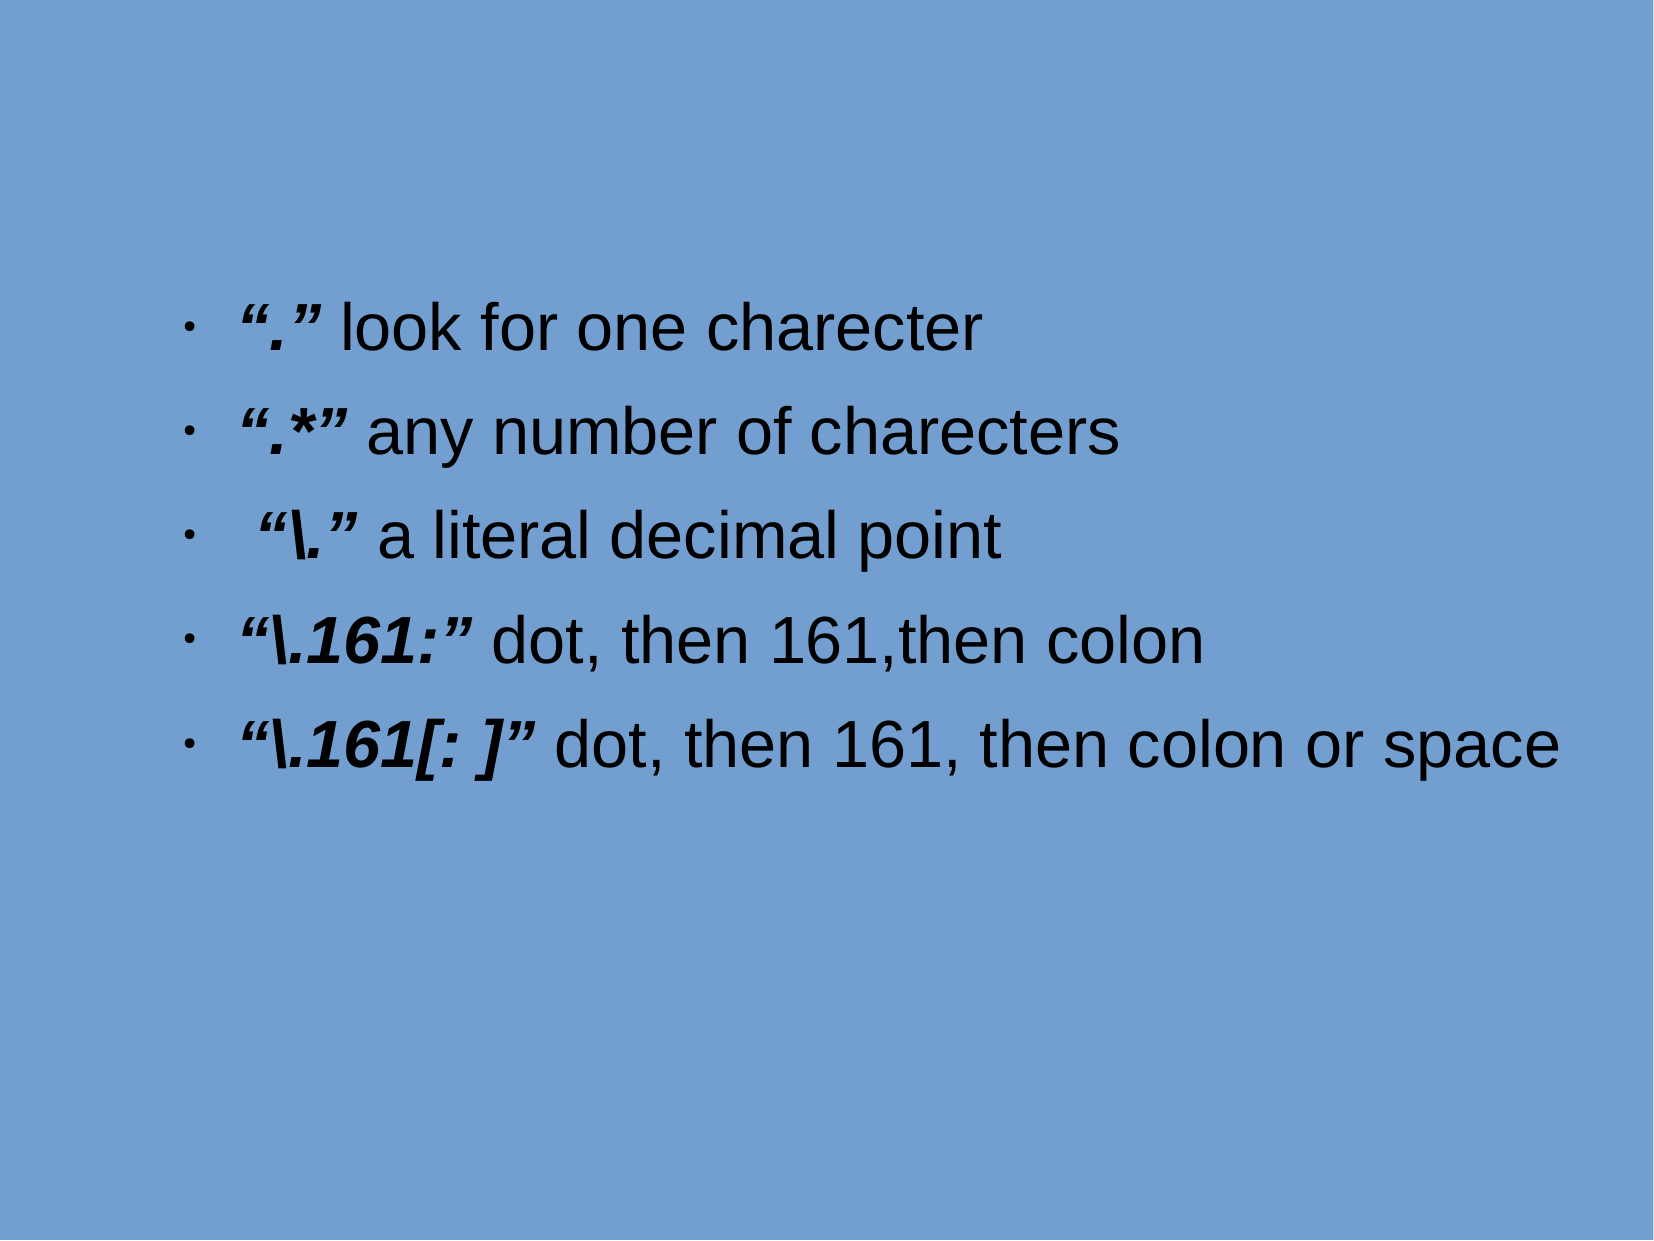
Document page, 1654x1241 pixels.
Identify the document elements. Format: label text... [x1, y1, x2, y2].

list “.” look for one charecter “.*” any number of charecters “\.” a literal decimal point “\.161:” dot, then 161,then colon “\.161[: ]” dot, then 161, then colon or space [165, 290, 1654, 1010]
